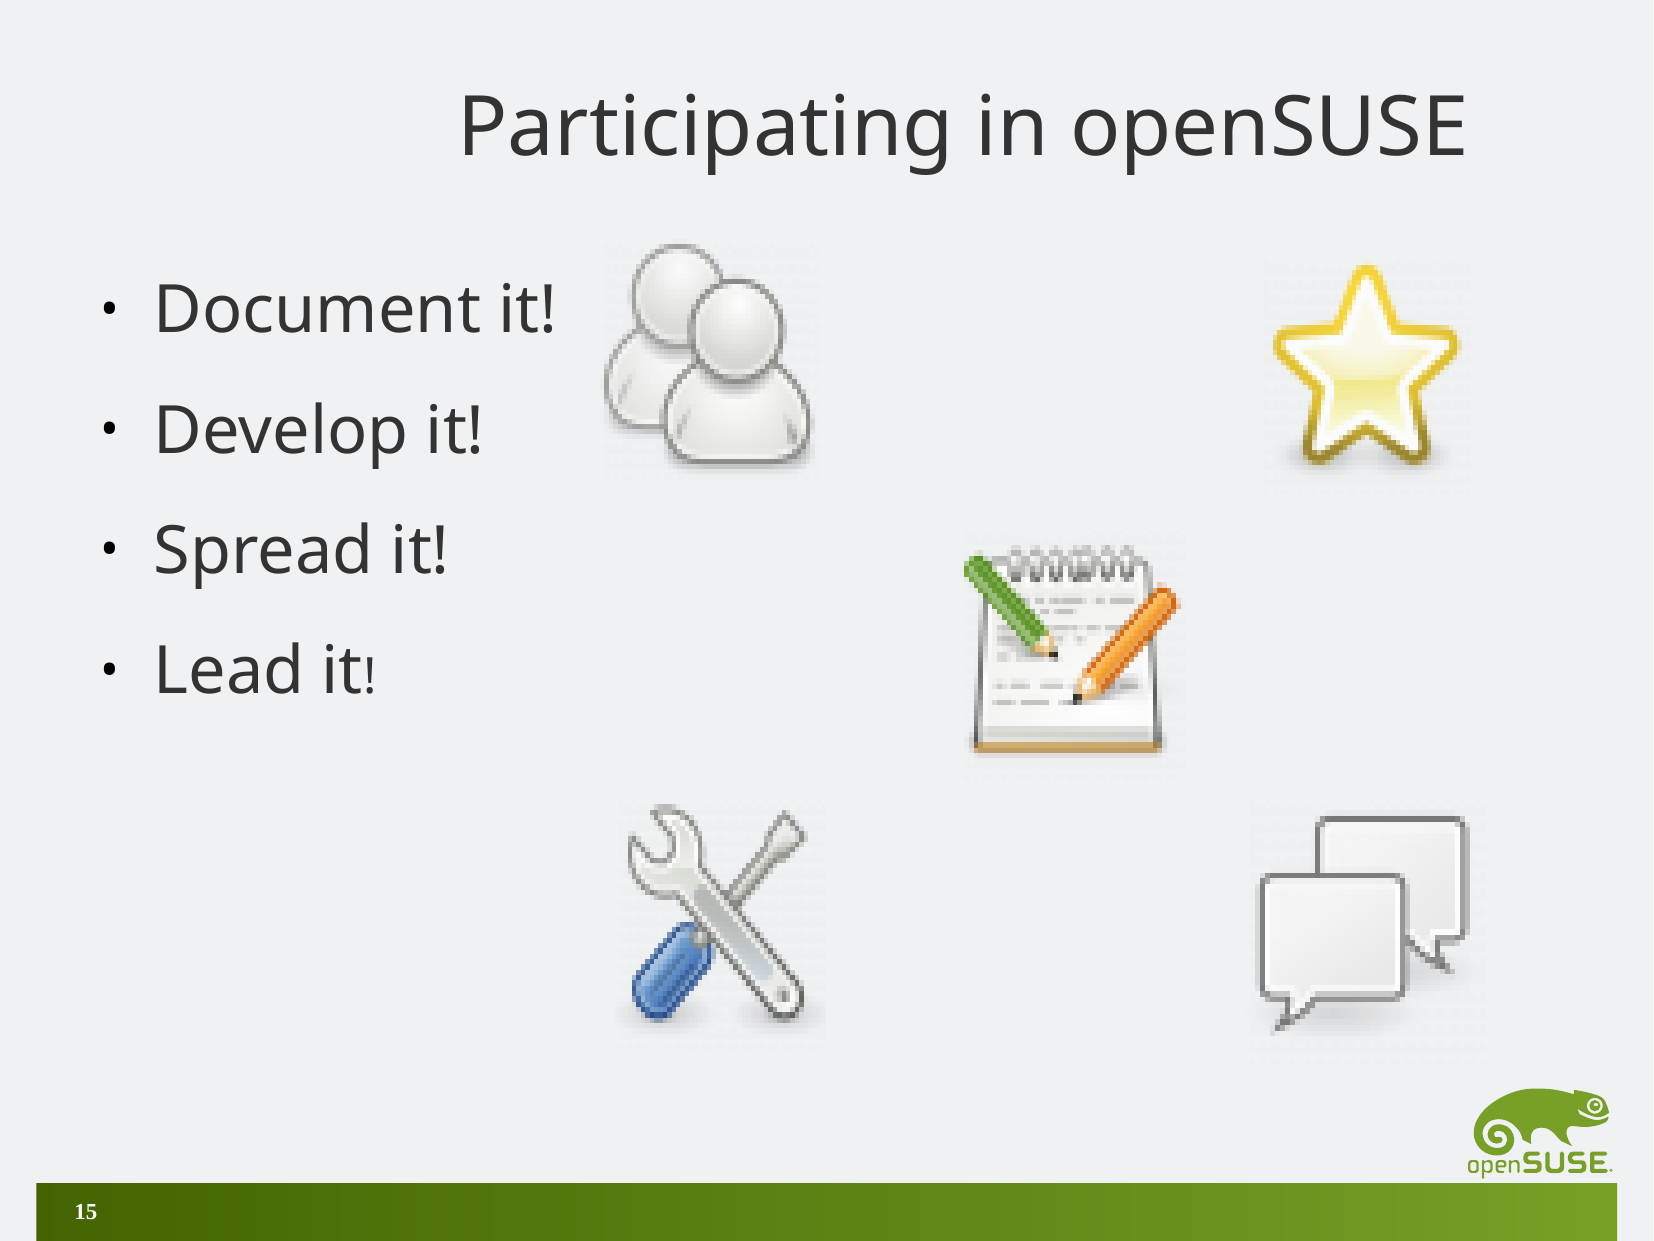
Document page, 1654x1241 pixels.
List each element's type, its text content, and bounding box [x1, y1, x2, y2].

list Document it! Develop it! Spread it! Lead it! [82, 261, 809, 1081]
title Participating in openSUSE [82, 49, 1571, 198]
picture [0, 0, 1654, 1241]
